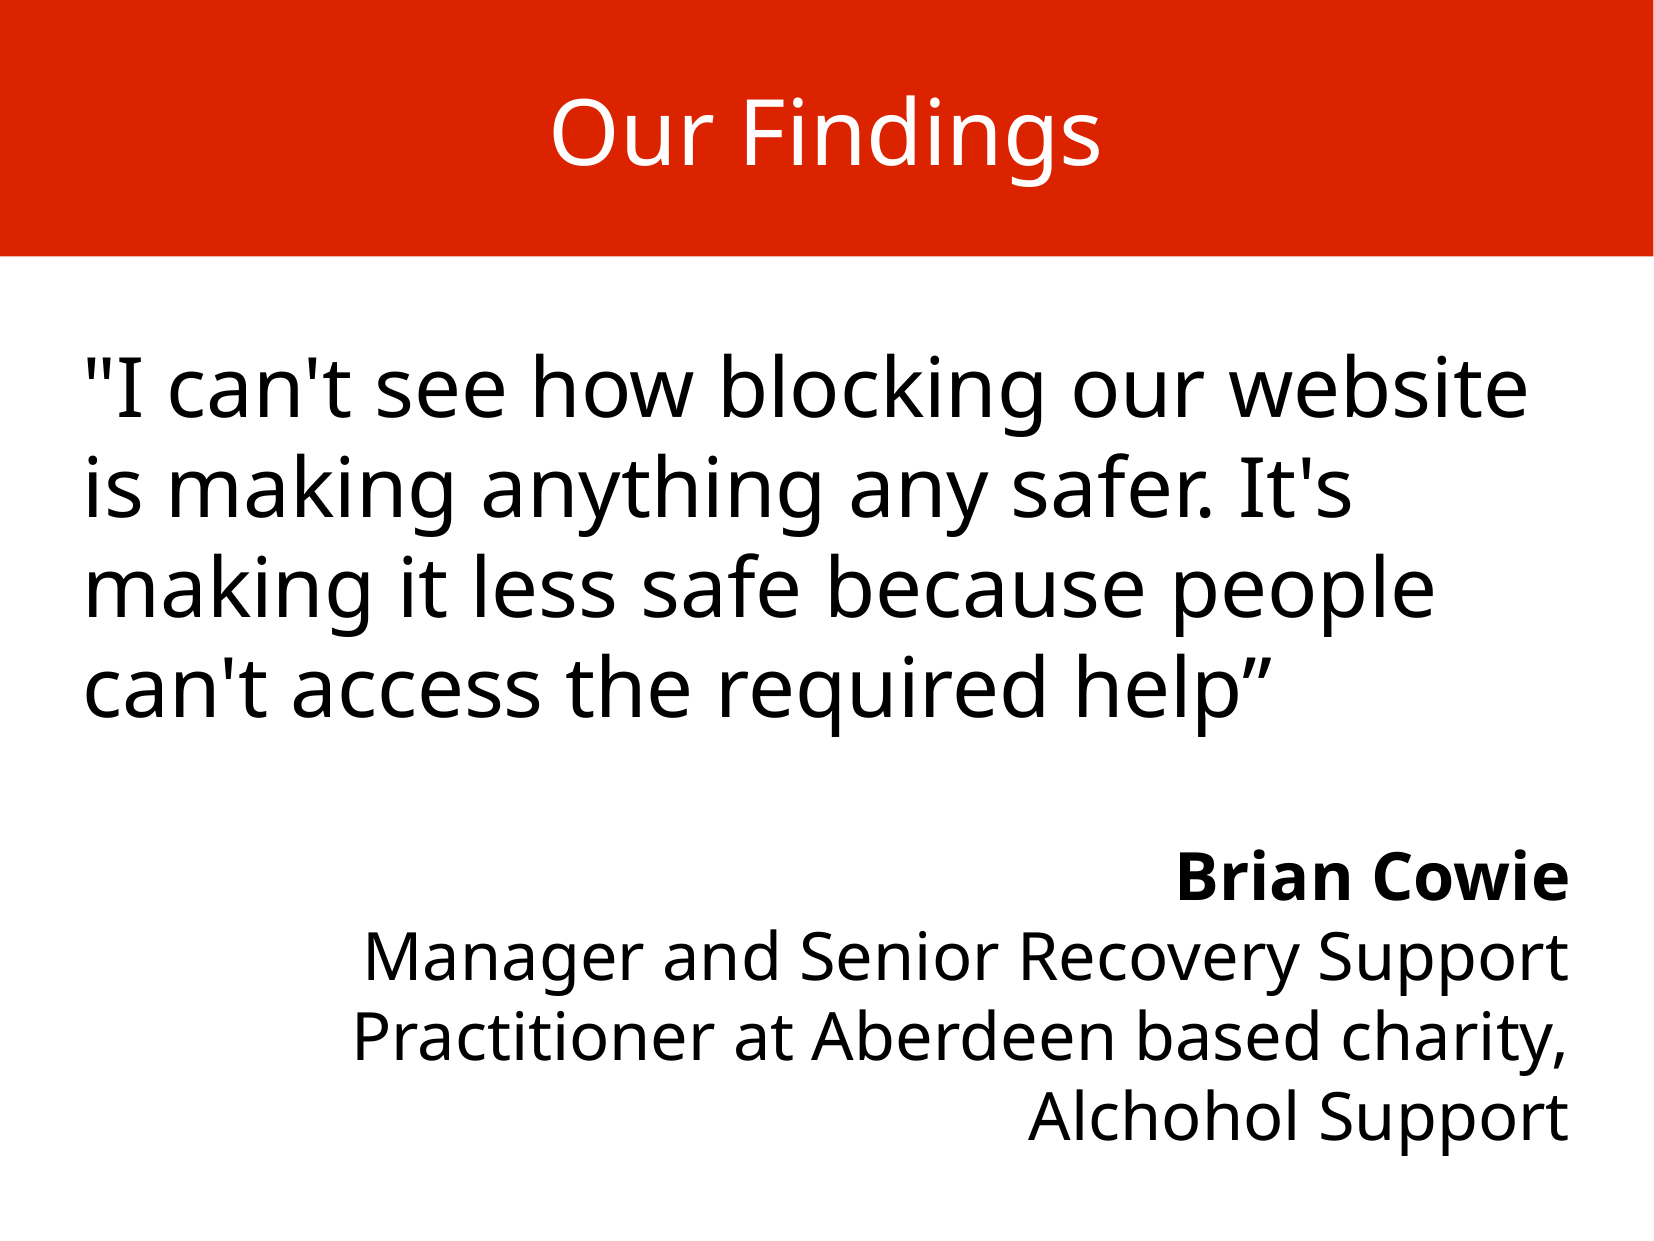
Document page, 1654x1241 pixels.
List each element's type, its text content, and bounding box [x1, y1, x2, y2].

text_box "I can't see how blocking our website is making anything any safer. It's making it less safe because people can't access the required help” Brian Cowie Manager and Senior Recovery Support Practitioner at Aberdeen based charity, Alchohol Support [82, 384, 1571, 1104]
text_box Our Findings [0, 0, 1654, 257]
